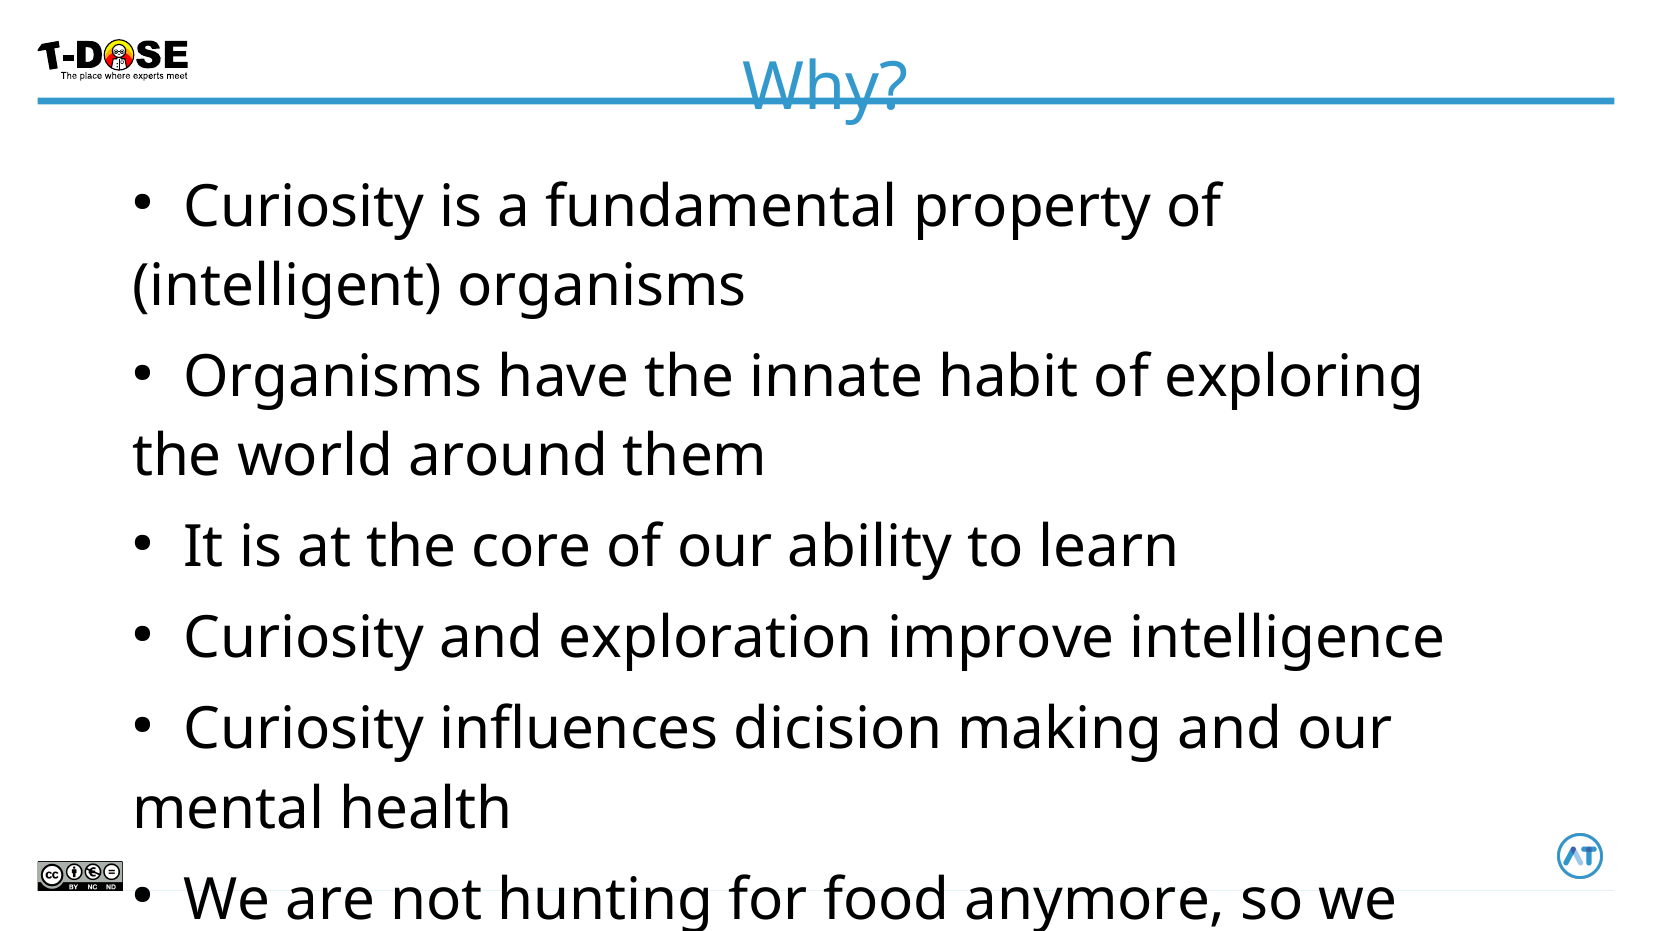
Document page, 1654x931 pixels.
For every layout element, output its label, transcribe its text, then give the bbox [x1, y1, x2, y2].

picture [1557, 833, 1603, 879]
text_box Why? [37, 38, 1615, 106]
text_box Curiosity is a fundamental property of (intelligent) organisms Organisms have the innate habit of exploring the world around them It is at the core of our ability to learn Curiosity and exploration improve intelligence Curiosity influences dicision making and our mental health We are not hunting for food anymore, so we have lots of time to be curious It seems to be (tightly) related to motivation [132, 163, 1520, 645]
picture [37, 861, 123, 891]
